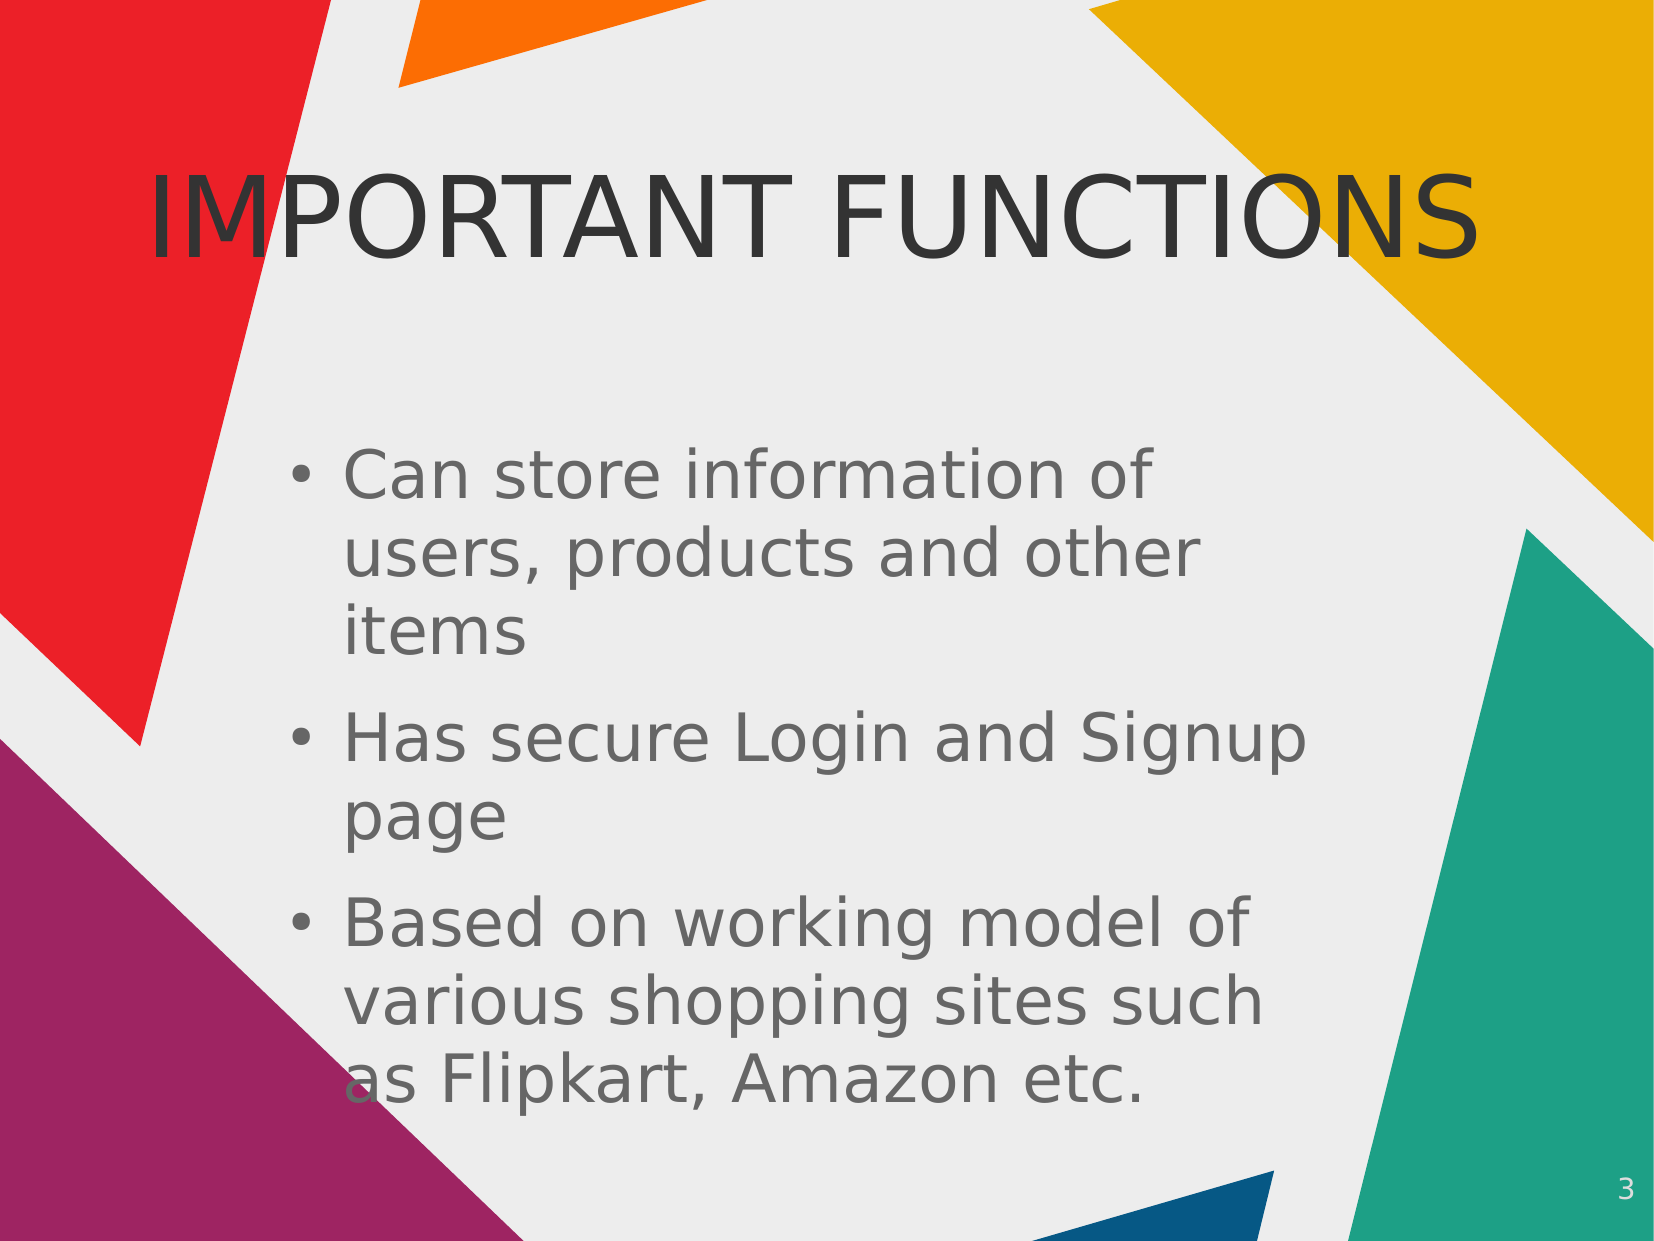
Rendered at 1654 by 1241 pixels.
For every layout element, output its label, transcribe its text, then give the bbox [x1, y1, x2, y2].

list Can store information of users, products and other items Has secure Login and Signup page Based on working model of various shopping sites such as Flipkart, Amazon etc. [271, 437, 1354, 1236]
title IMPORTANT FUNCTIONS [70, 47, 1560, 390]
